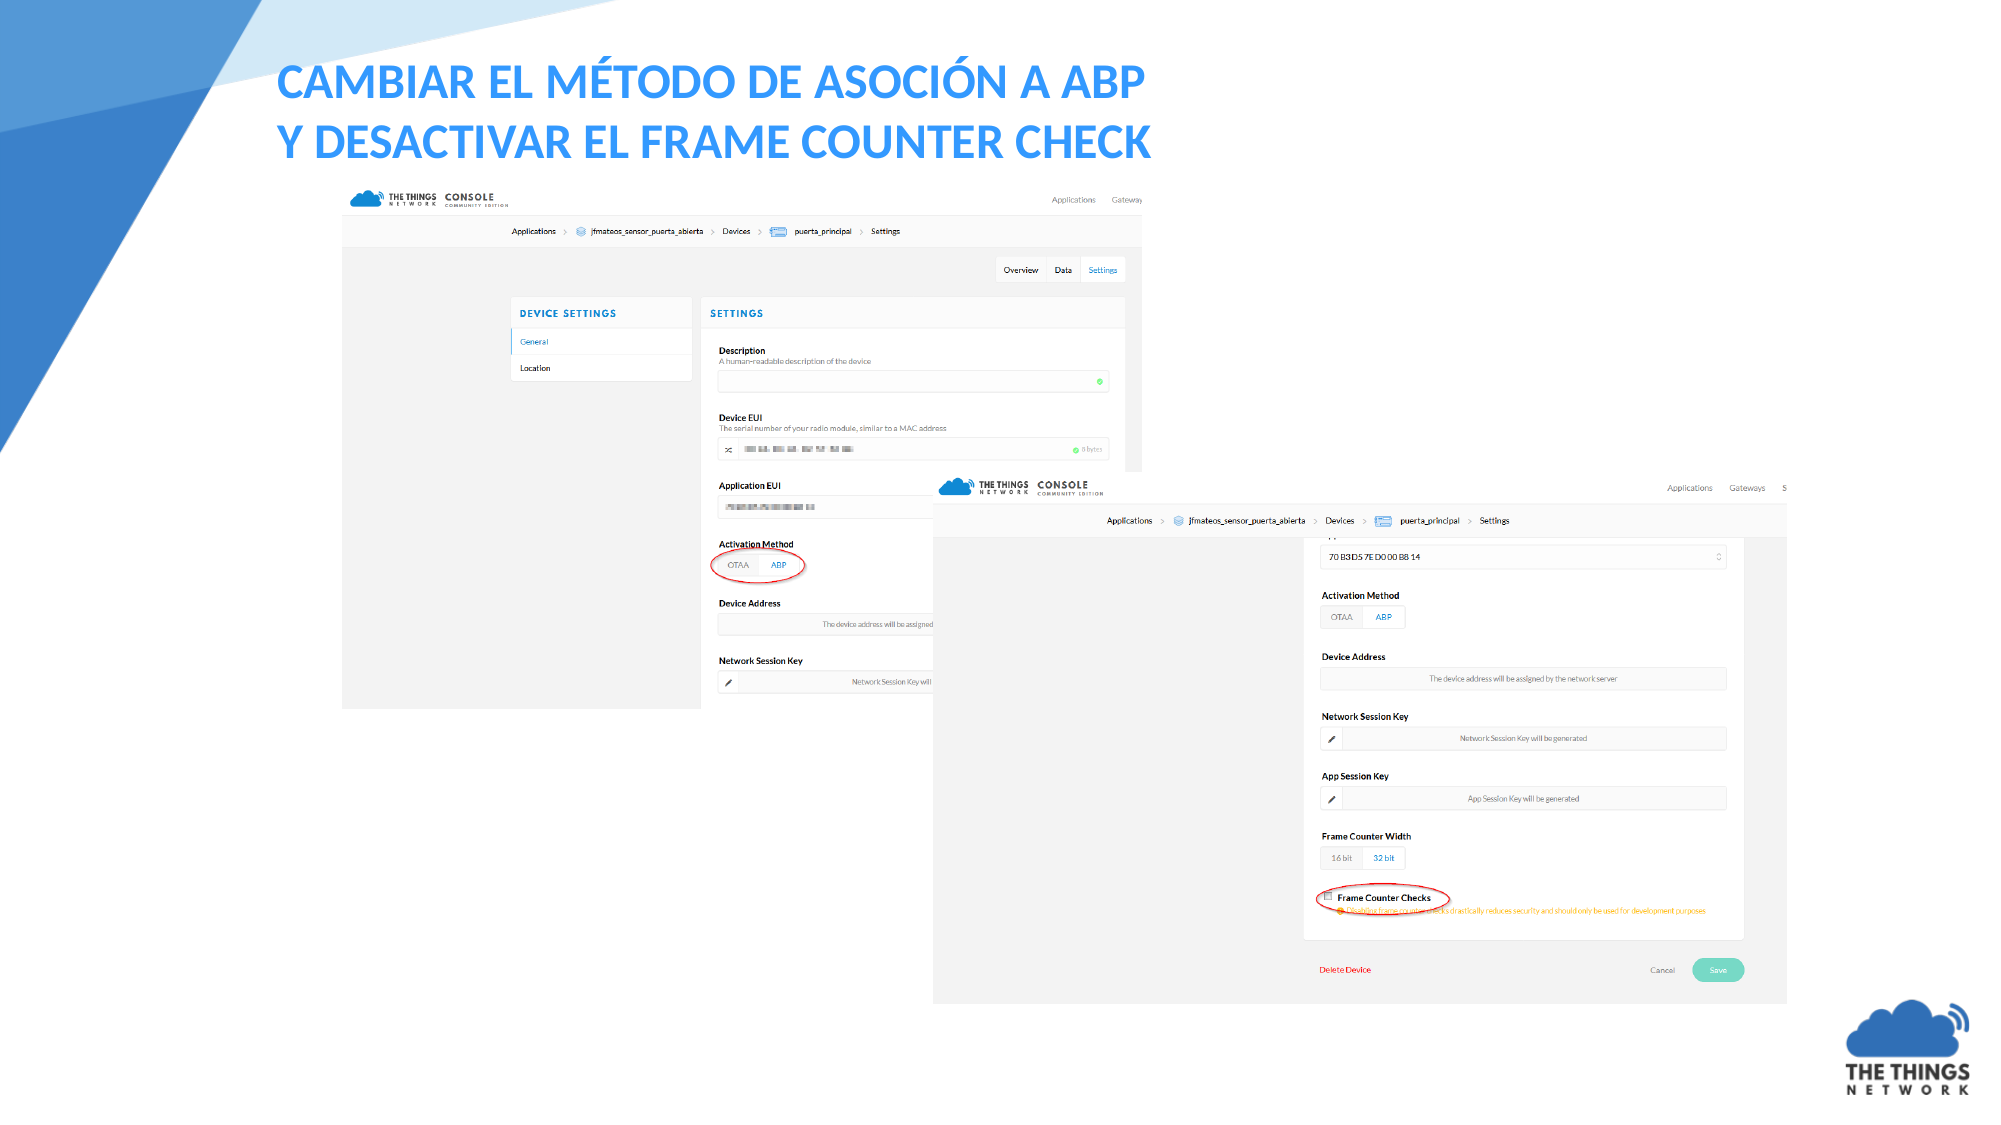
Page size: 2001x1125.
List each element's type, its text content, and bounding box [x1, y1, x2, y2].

text_box CAMBIAR EL MÉTODO DE ASOCIÓN A ABP Y DESACTIVAR EL FRAME COUNTER CHECK [99, 44, 1900, 233]
picture [0, 0, 1970, 1095]
